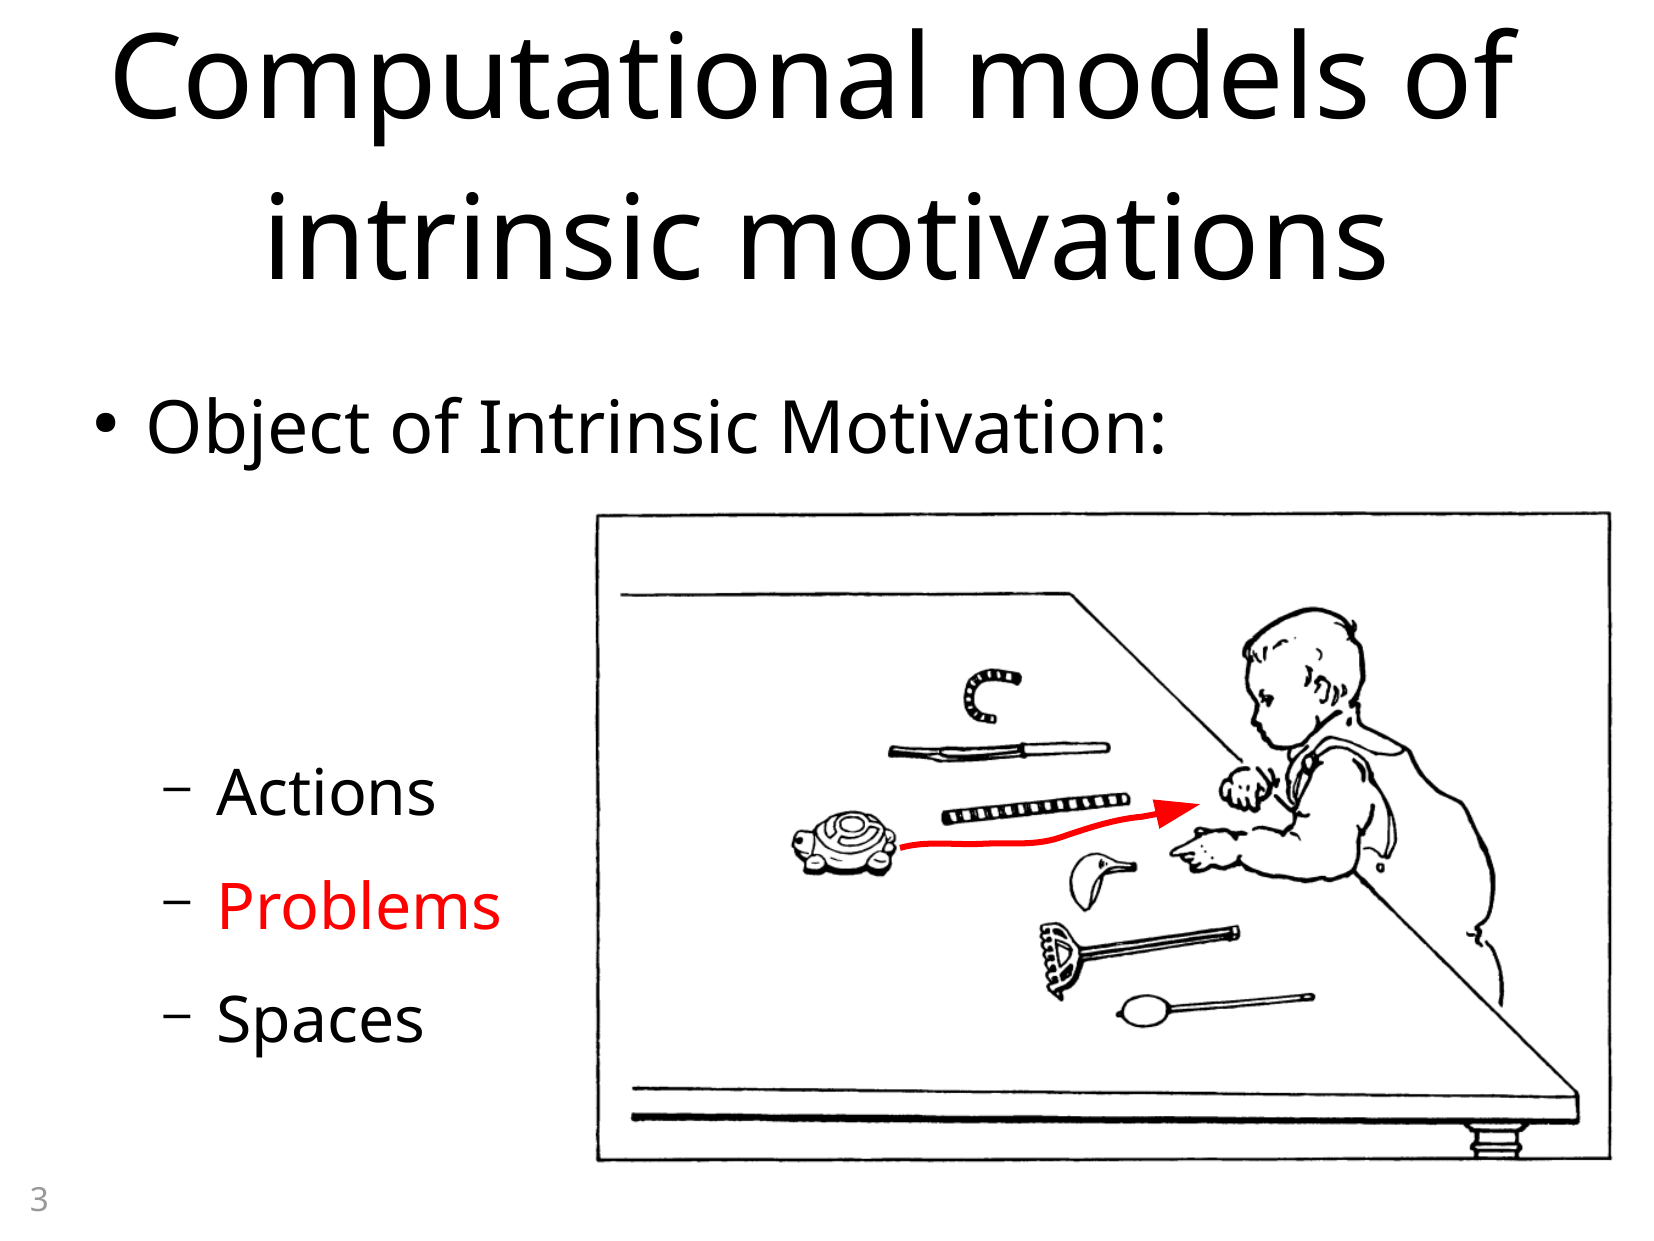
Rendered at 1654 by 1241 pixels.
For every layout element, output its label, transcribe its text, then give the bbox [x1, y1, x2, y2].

title 3 [3, 1168, 76, 1231]
picture [585, 1095, 1621, 1165]
title Computational models of intrinsic motivations [82, 34, 1571, 272]
list Object of Intrinsic Motivation: Actions Problems Spaces [75, 375, 1654, 1095]
